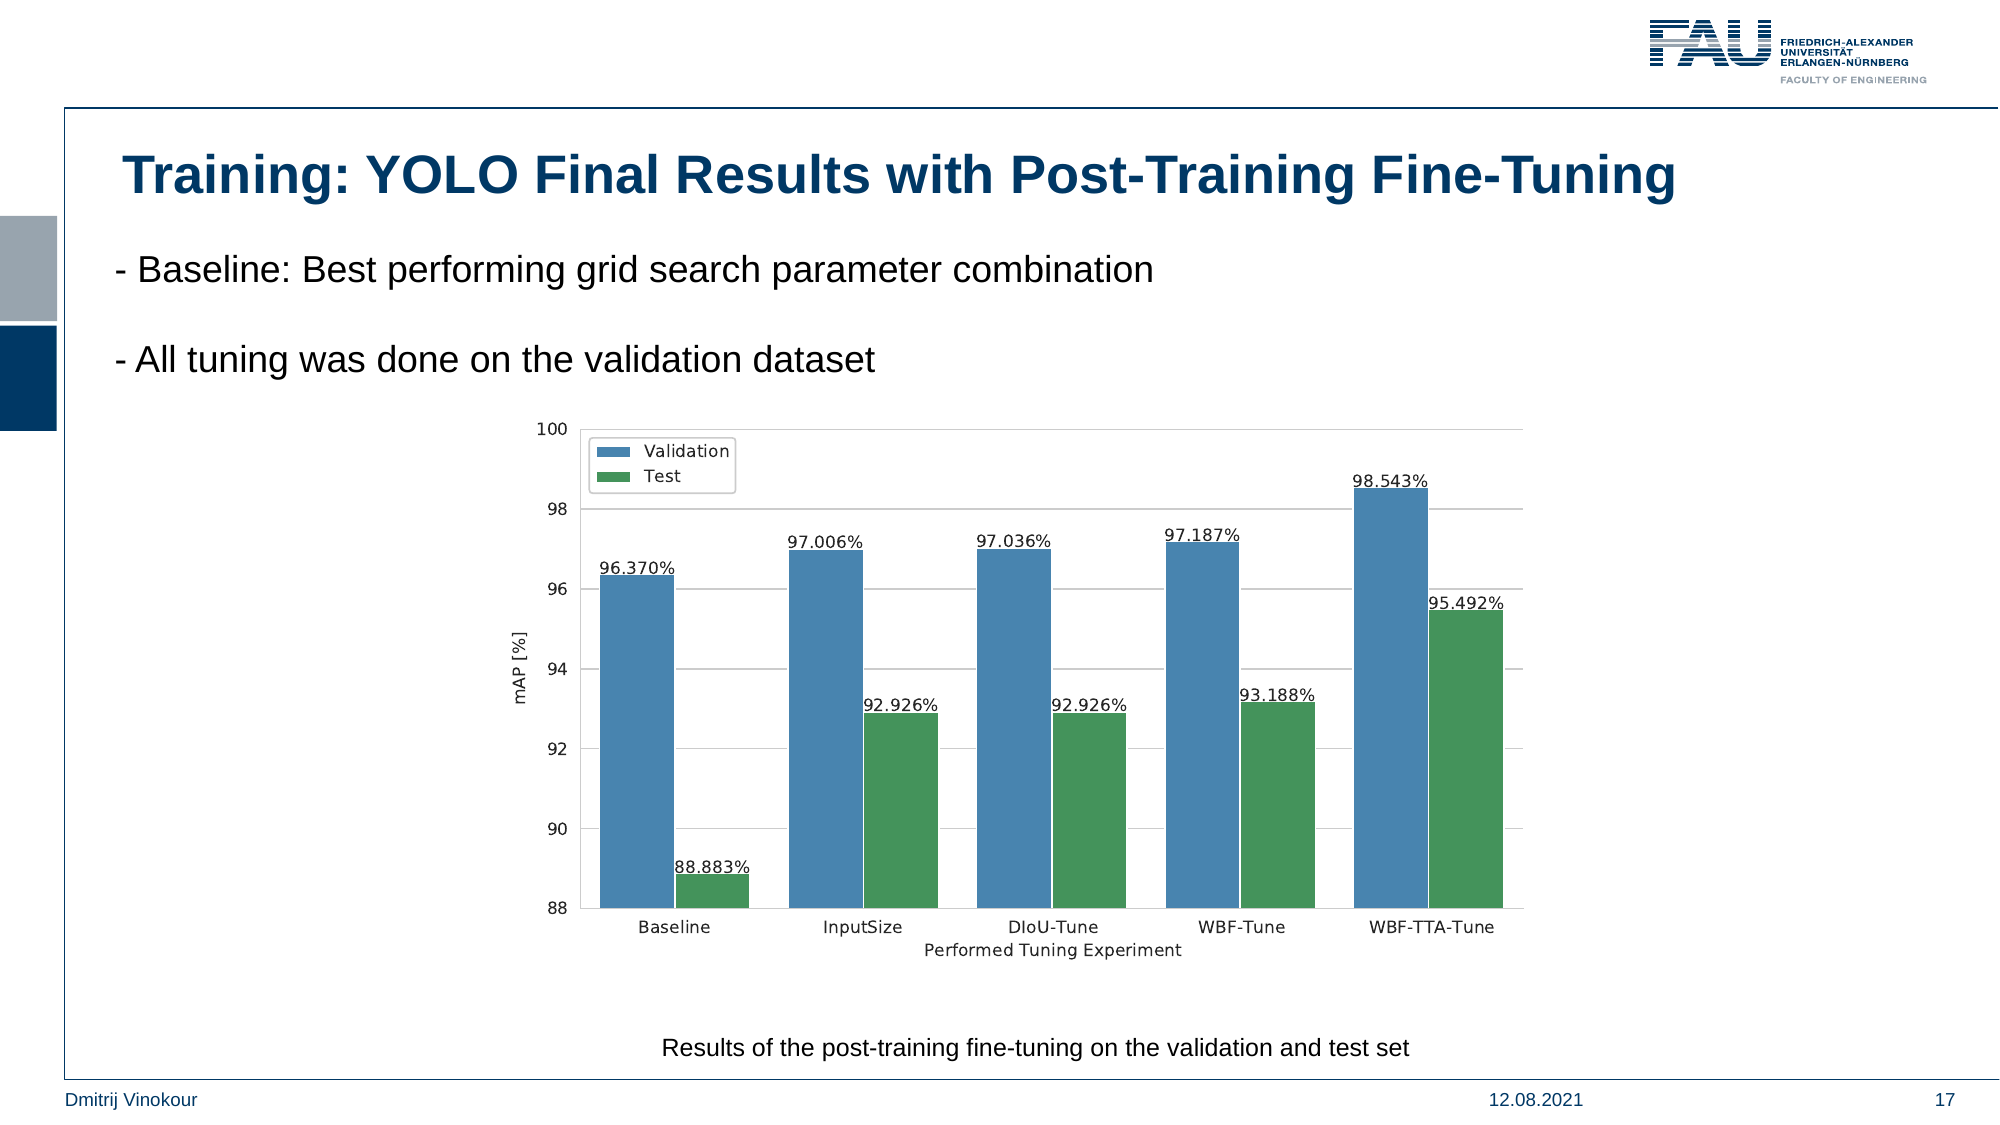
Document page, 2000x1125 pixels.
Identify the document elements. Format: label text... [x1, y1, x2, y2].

picture [493, 404, 1542, 1021]
text_box <number> [1798, 1087, 1956, 1119]
text_box 12.08.2021 [1489, 1087, 1725, 1119]
text_box Training: YOLO Final Results with Post-Training Fine-Tuning [122, 139, 1946, 237]
text_box - Baseline: Best performing grid search parameter combination - All tuning was done on the validation dataset [99, 237, 1946, 463]
text_box Dmitrij Vinokour [64, 1087, 1403, 1119]
text_box Results of the post-training fine-tuning on the validation and test set [646, 1026, 1427, 1070]
